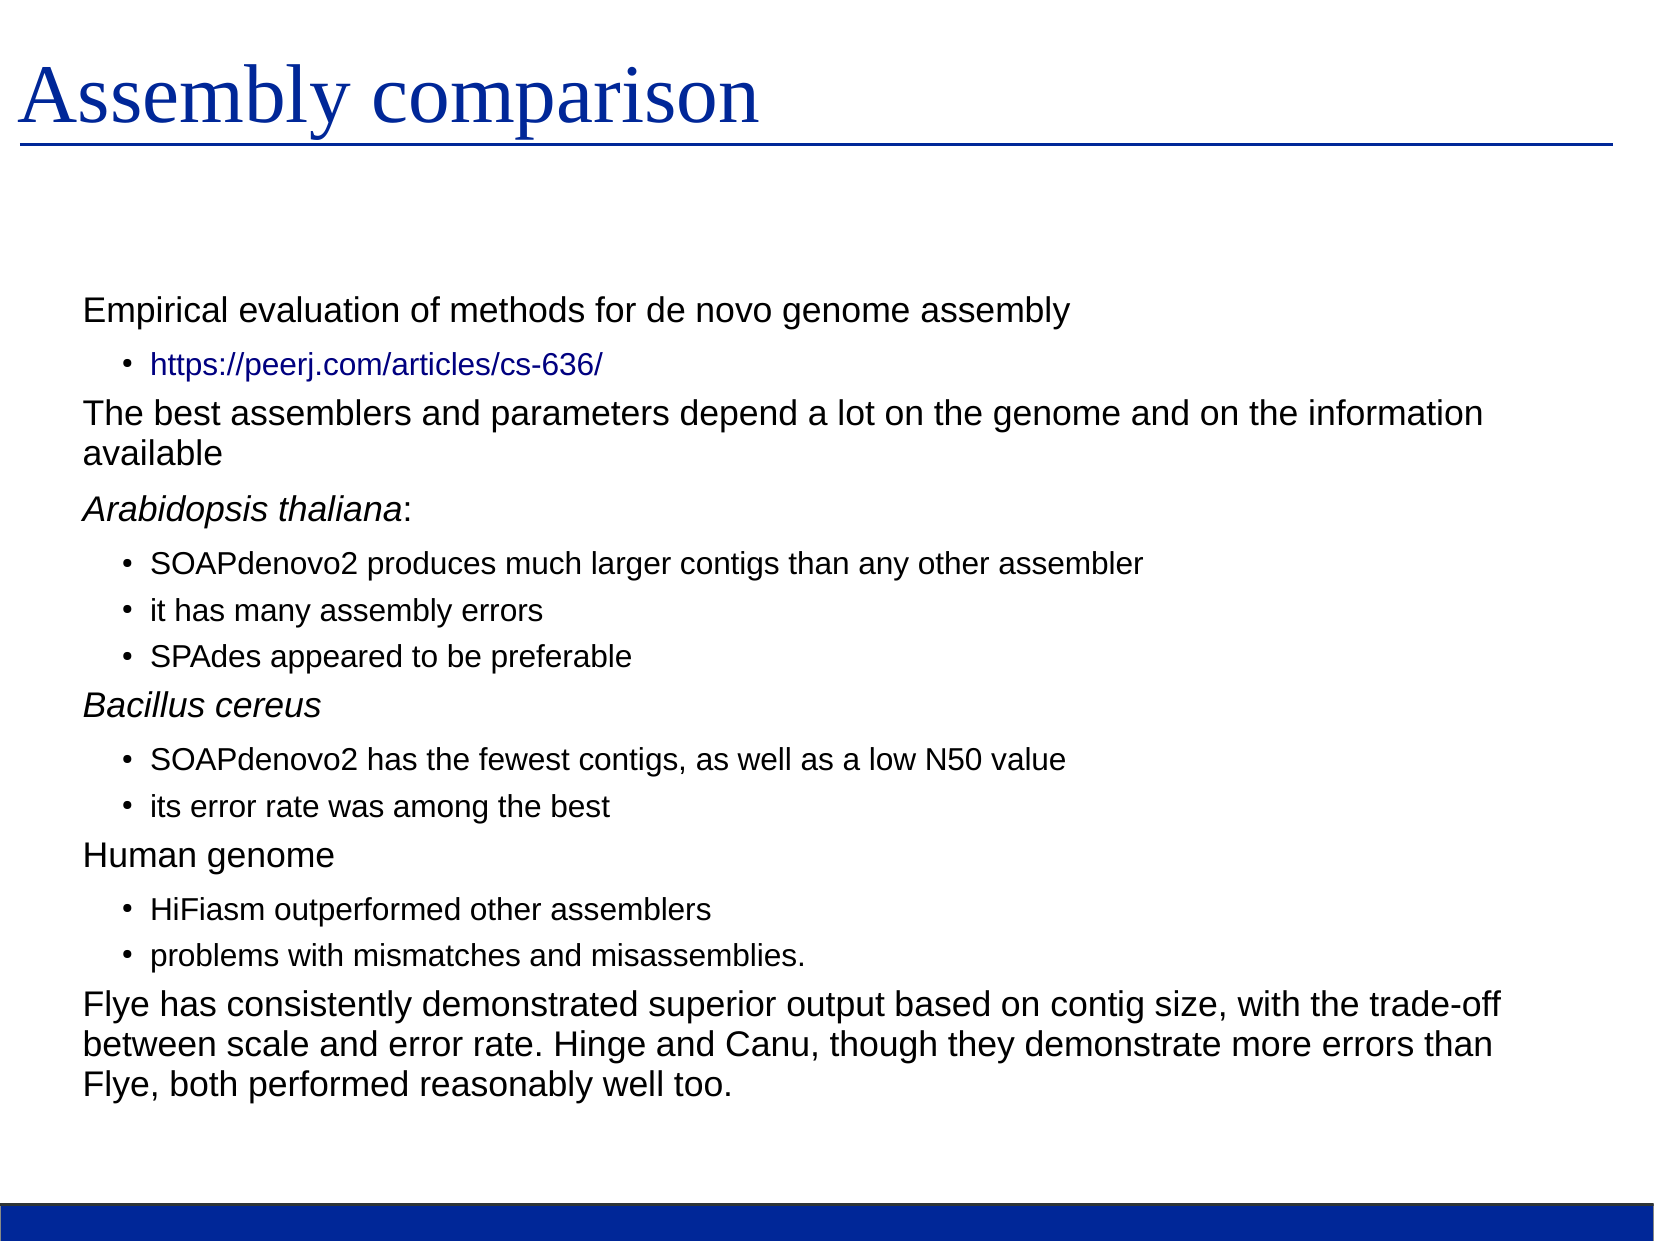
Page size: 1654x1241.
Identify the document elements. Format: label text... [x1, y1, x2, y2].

title Assembly comparison [17, 0, 1589, 198]
list Empirical evaluation of methods for de novo genome assembly https://peerj.com/articles/cs-636/ The best assemblers and parameters depend a lot on the genome and on the information available Arabidopsis thaliana: SOAPdenovo2 produces much larger contigs than any other assembler it has many assembly errors SPAdes appeared to be preferable Bacillus cereus SOAPdenovo2 has the fewest contigs, as well as a low N50 value its error rate was among the best Human genome HiFiasm outperformed other assemblers problems with mismatches and misassemblies. Flye has consistently demonstrated superior output based on contig size, with the trade-off between scale and error rate. Hinge and Canu, though they demonstrate more errors than Flye, both performed reasonably well too. [82, 290, 1571, 1109]
